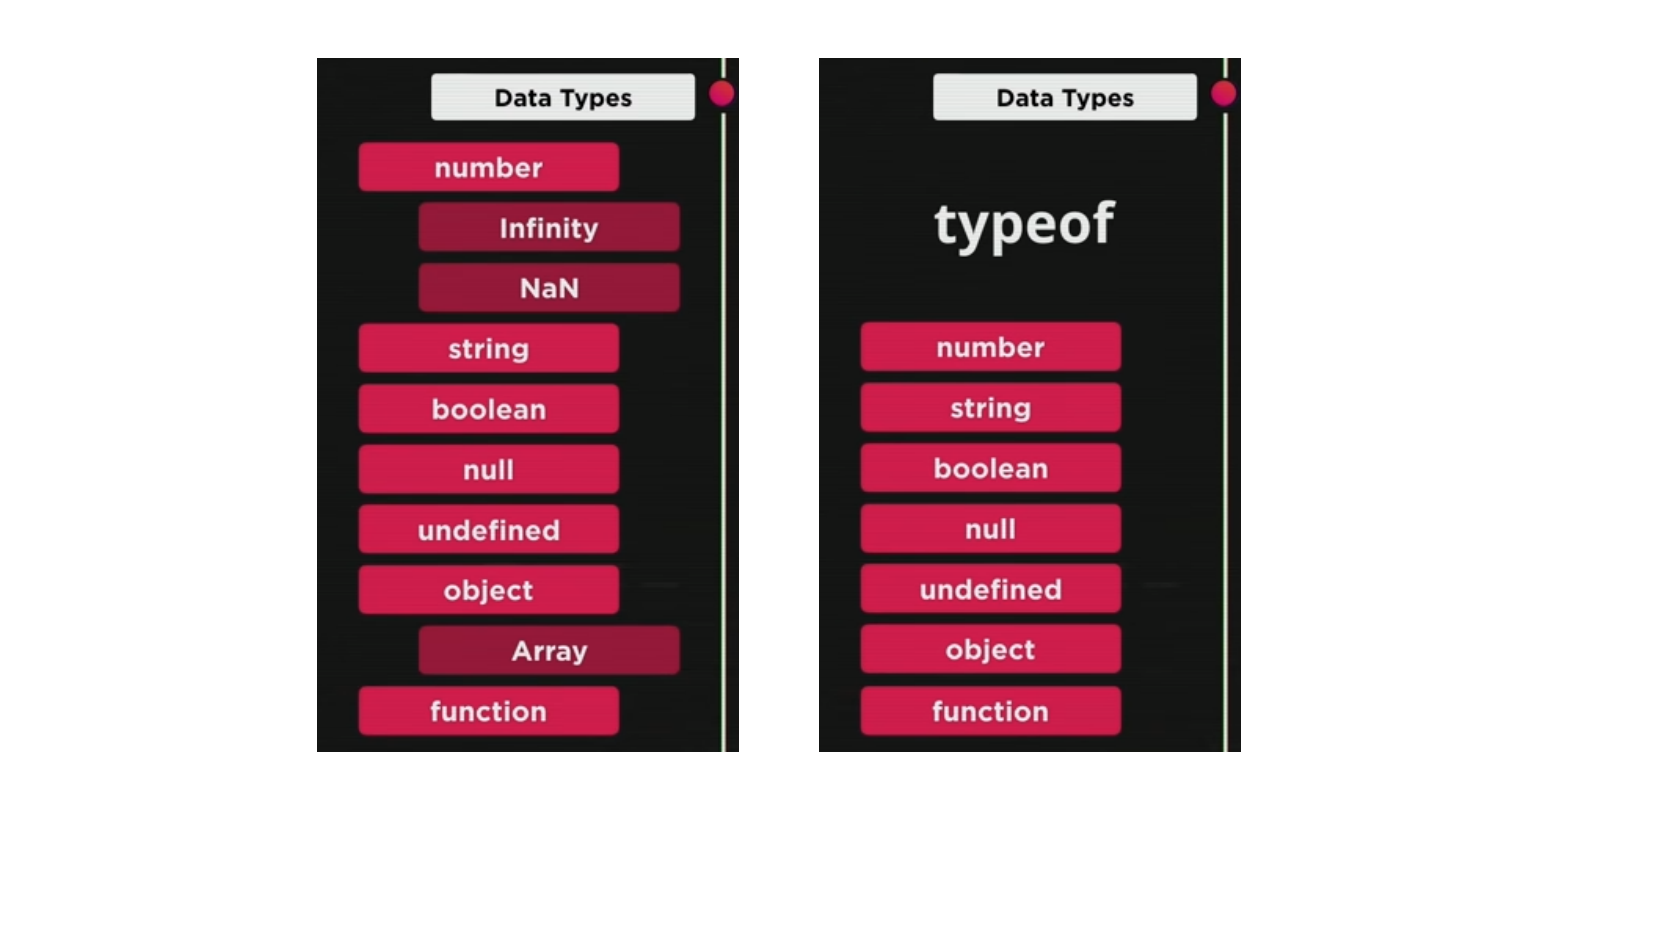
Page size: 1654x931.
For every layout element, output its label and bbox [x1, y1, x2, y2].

picture [819, 58, 1241, 752]
picture [317, 58, 739, 752]
